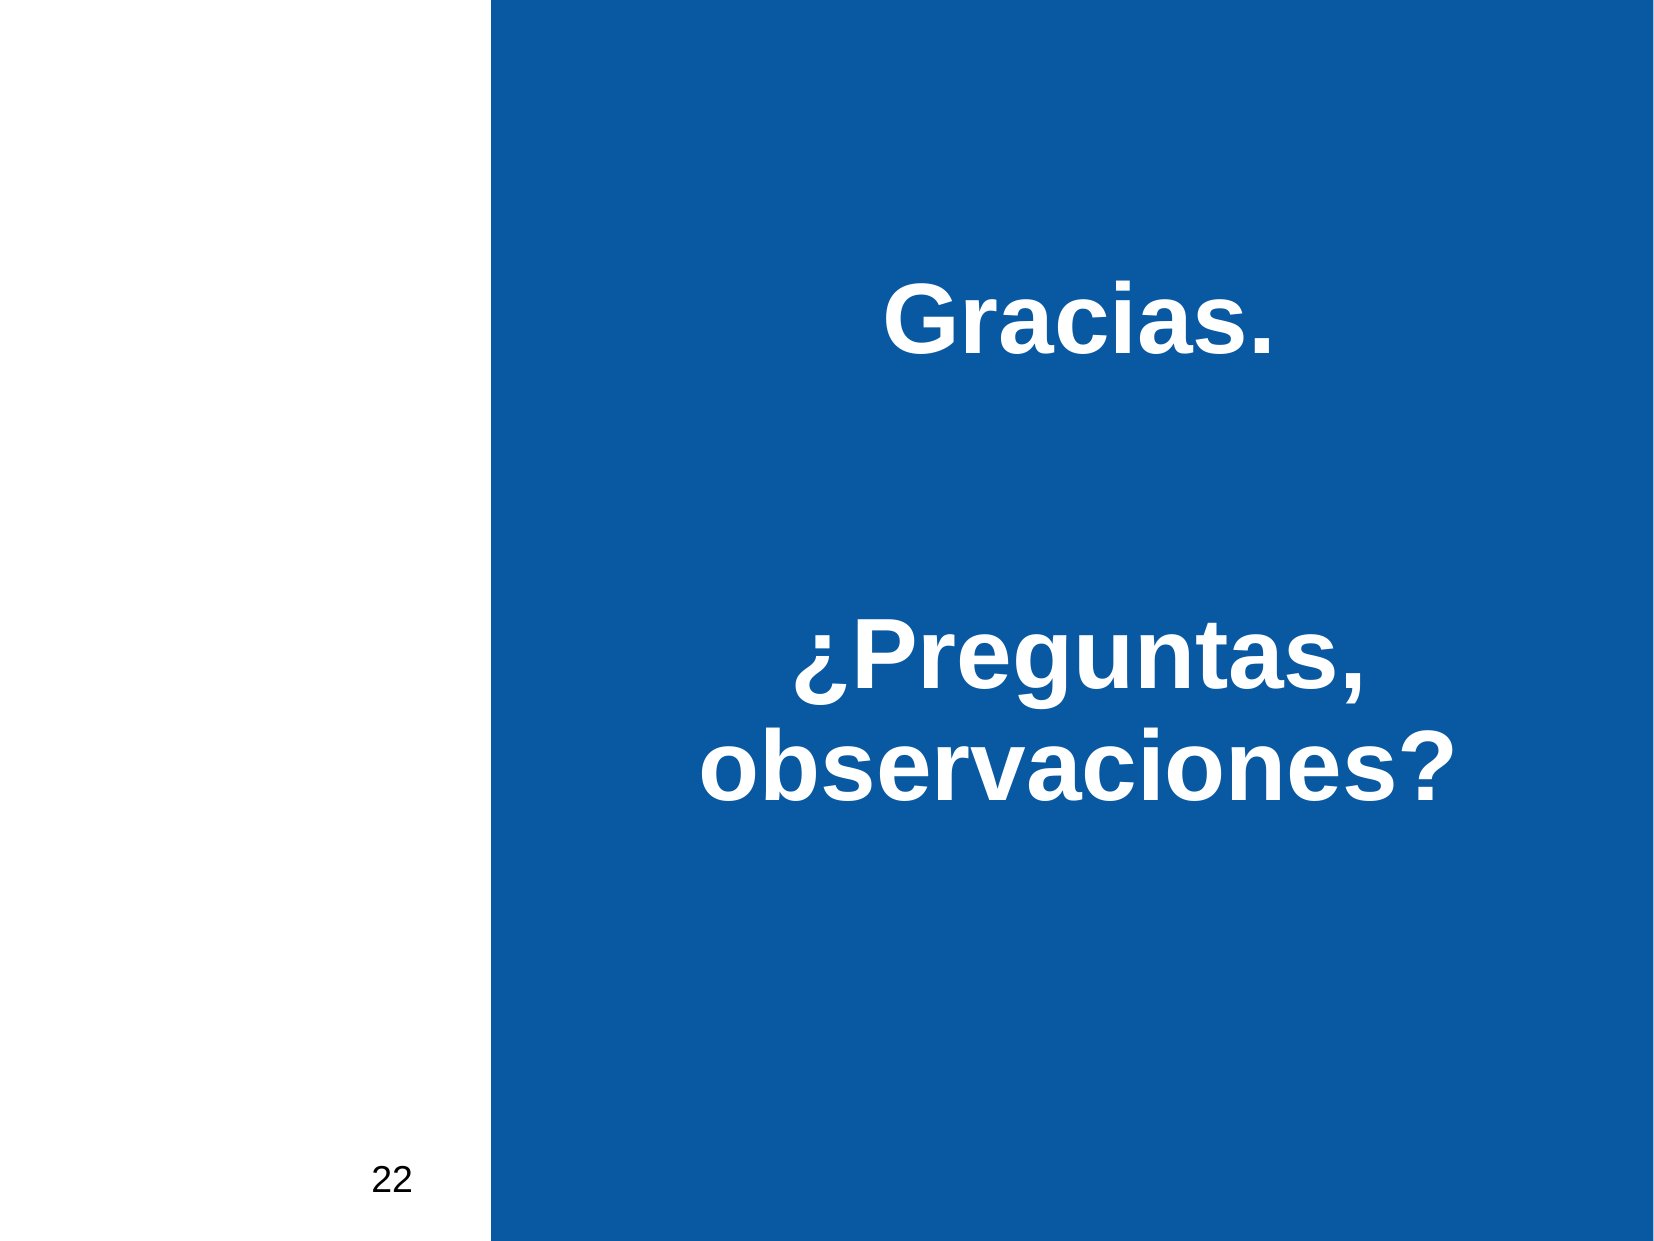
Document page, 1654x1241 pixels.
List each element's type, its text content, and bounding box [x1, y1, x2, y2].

title Gracias. ¿Preguntas, observaciones? [569, 220, 1589, 864]
picture [491, 0, 1654, 1241]
